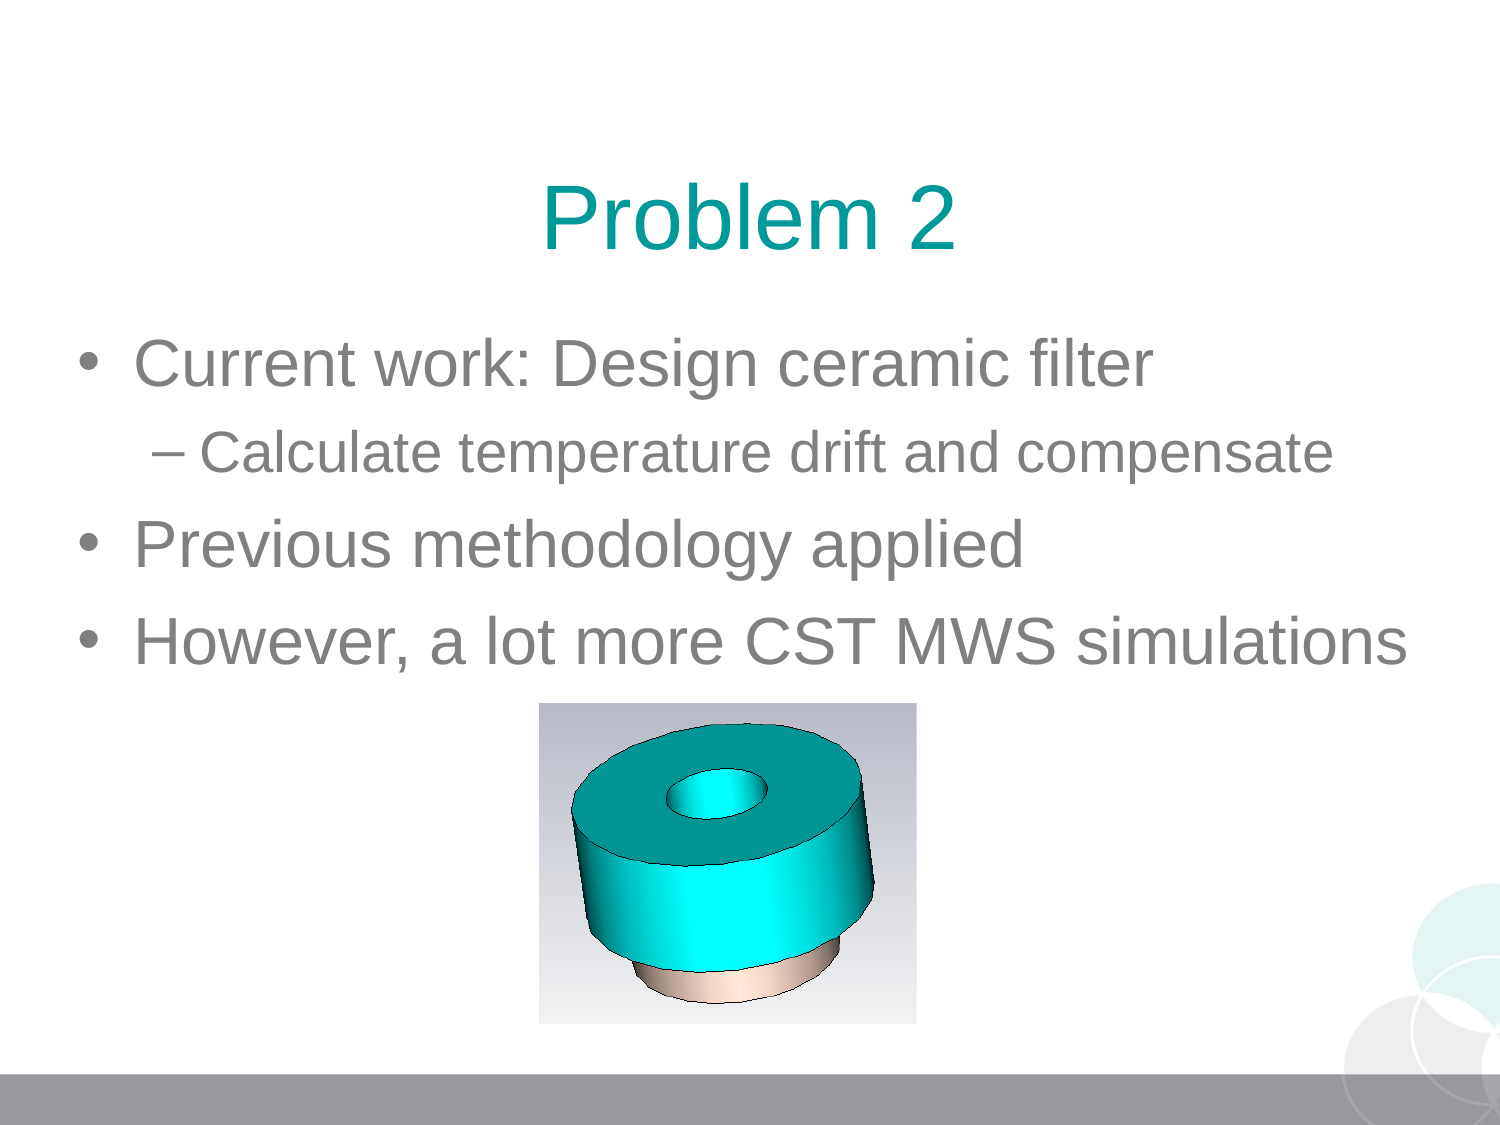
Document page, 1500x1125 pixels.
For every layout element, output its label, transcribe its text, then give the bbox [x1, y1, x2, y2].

picture [539, 703, 917, 1024]
picture [0, 879, 1500, 1125]
list Current work: Design ceramic filter Calculate temperature drift and compensate Previous methodology applied However, a lot more CST MWS simulations [62, 312, 1438, 1038]
title Problem 2 [62, 137, 1438, 288]
